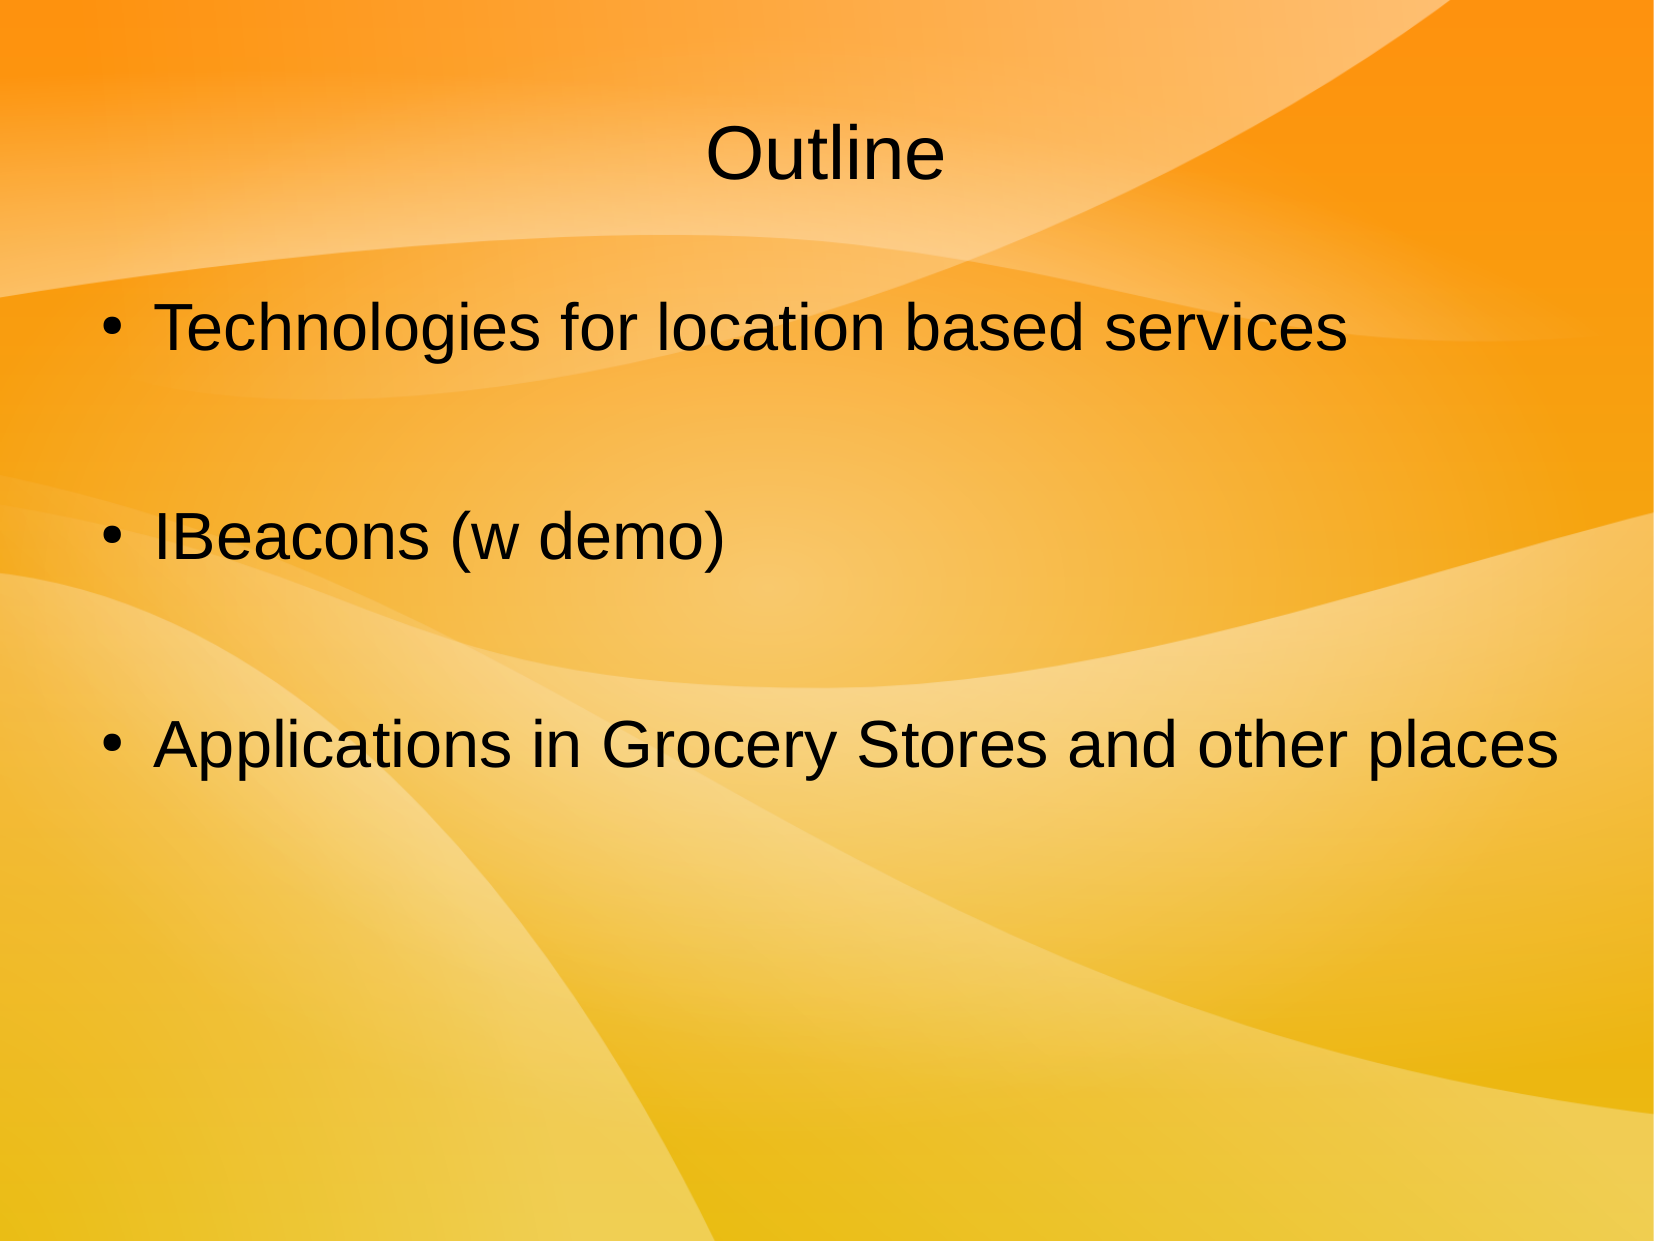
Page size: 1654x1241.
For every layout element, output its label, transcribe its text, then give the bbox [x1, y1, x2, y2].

list Technologies for location based services IBeacons (w demo) Applications in Grocery Stores and other places [82, 290, 1571, 1010]
picture [0, 0, 1654, 1241]
title Outline [82, 49, 1571, 257]
